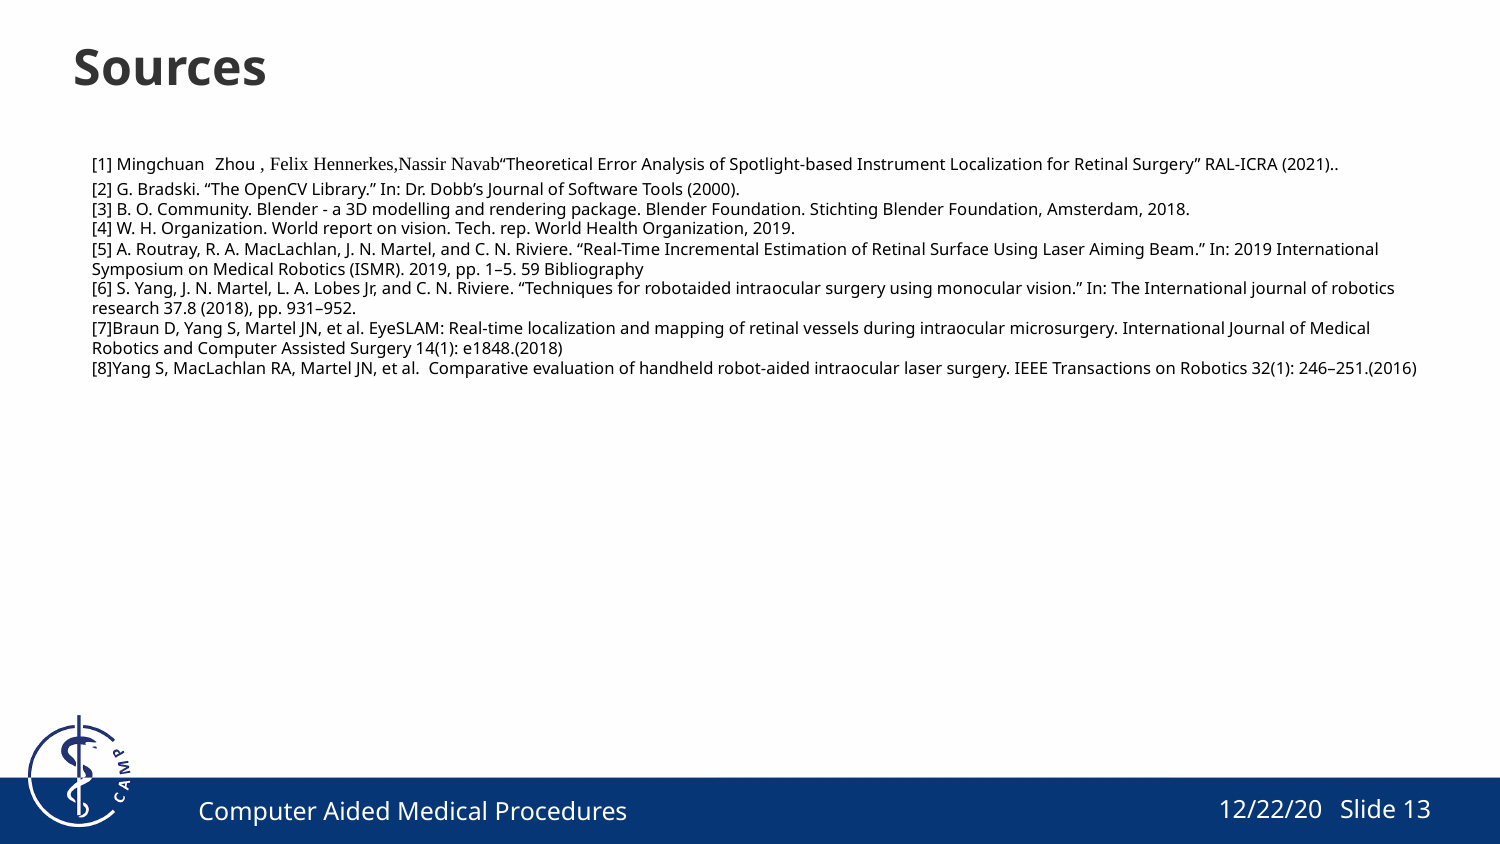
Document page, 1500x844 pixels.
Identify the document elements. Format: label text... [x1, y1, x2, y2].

slide_number Slide <编号> [1325, 778, 1500, 844]
picture [0, 0, 1500, 844]
title Sources [58, 28, 1438, 104]
text_box [1] Mingchuan Zhou , Felix Hennerkes,Nassir Navab“Theoretical Error Analysis of Spotlight-based Instrument Localization for Retinal Surgery” RAL-ICRA (2021).. [2] G. Bradski. “The OpenCV Library.” In: Dr. Dobb’s Journal of Software Tools (2000). [3] B. O. Community. Blender - a 3D modelling and rendering package. Blender Foundation. Stichting Blender Foundation, Amsterdam, 2018. [4] W. H. Organization. World report on vision. Tech. rep. World Health Organization, 2019. [5] A. Routray, R. A. MacLachlan, J. N. Martel, and C. N. Riviere. “Real-Time Incremental Estimation of Retinal Surface Using Laser Aiming Beam.” In: 2019 International Symposium on Medical Robotics (ISMR). 2019, pp. 1–5. 59 Bibliography [6] S. Yang, J. N. Martel, L. A. Lobes Jr, and C. N. Riviere. “Techniques for robotaided intraocular surgery using monocular vision.” In: The International journal of robotics research 37.8 (2018), pp. 931–952. [7]Braun D, Yang S, Martel JN, et al. EyeSLAM: Real-time localization and mapping of retinal vessels during intraocular microsurgery. International Journal of Medical Robotics and Computer Assisted Surgery 14(1): e1848.(2018) [8]Yang S, MacLachlan RA, Martel JN, et al. Comparative evaluation of handheld robot-aided intraocular laser surgery. IEEE Transactions on Robotics 32(1): 246–251.(2016) [77, 126, 1456, 386]
footer Computer Aided Medical Procedures [183, 778, 800, 844]
slide_number 12/22/20 [800, 778, 1325, 844]
